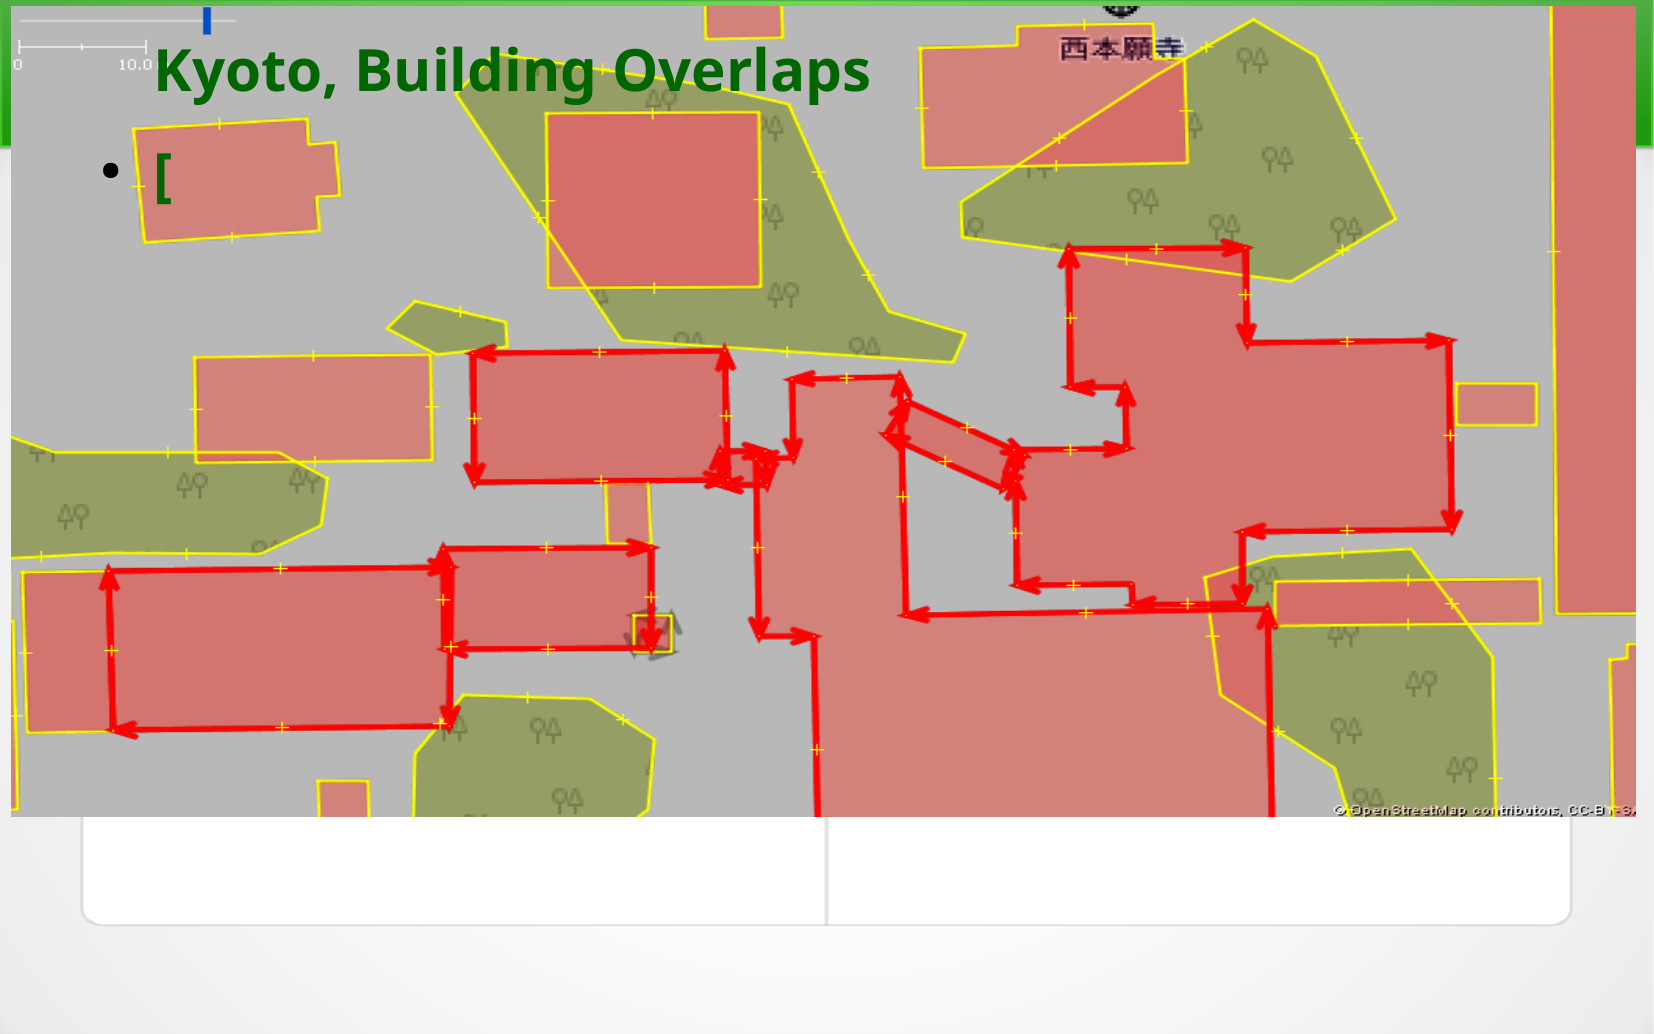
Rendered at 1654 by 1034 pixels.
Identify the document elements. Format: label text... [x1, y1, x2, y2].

list Kyoto, Building Overlaps [ [82, 29, 1087, 227]
picture [0, 0, 1654, 1034]
